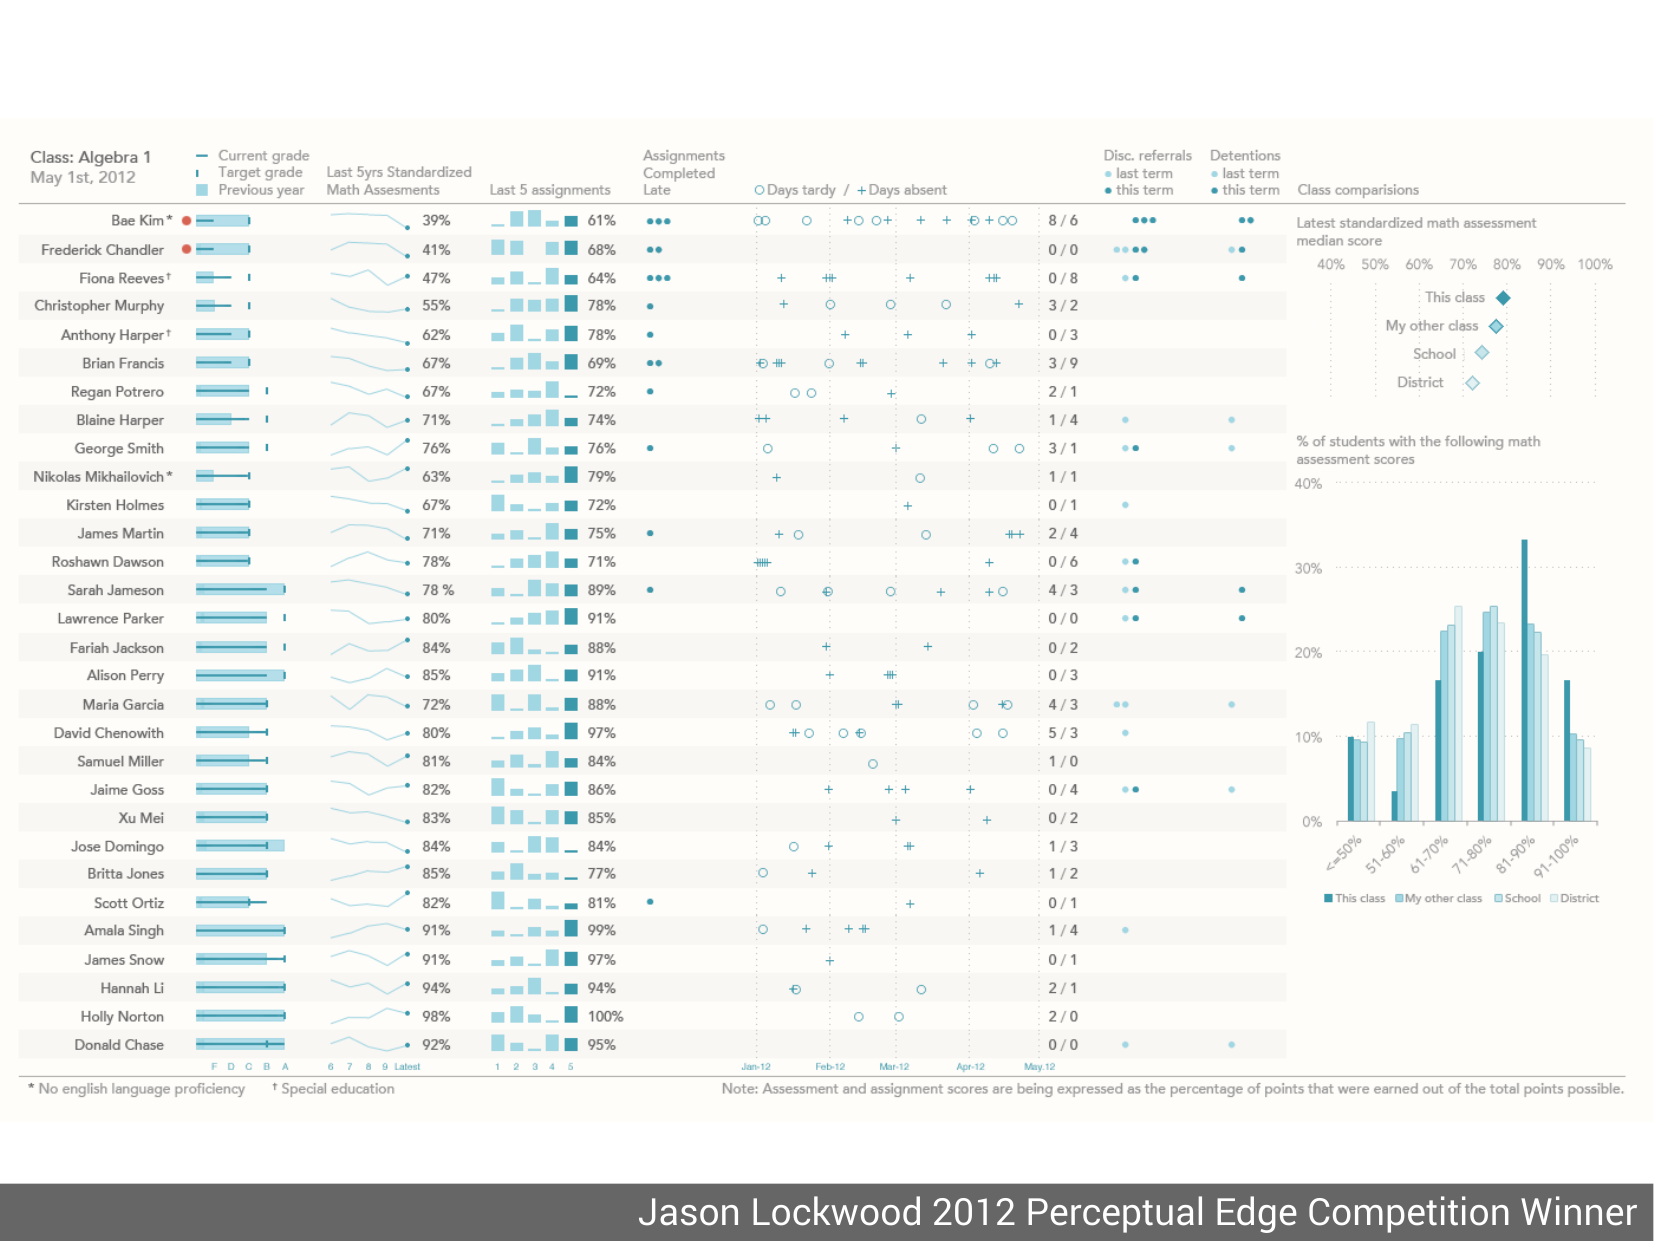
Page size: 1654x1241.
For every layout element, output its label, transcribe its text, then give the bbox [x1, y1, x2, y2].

picture [0, 118, 1654, 1123]
text_box Jason Lockwood 2012 Perceptual Edge Competition Winner [0, 1183, 1654, 1241]
